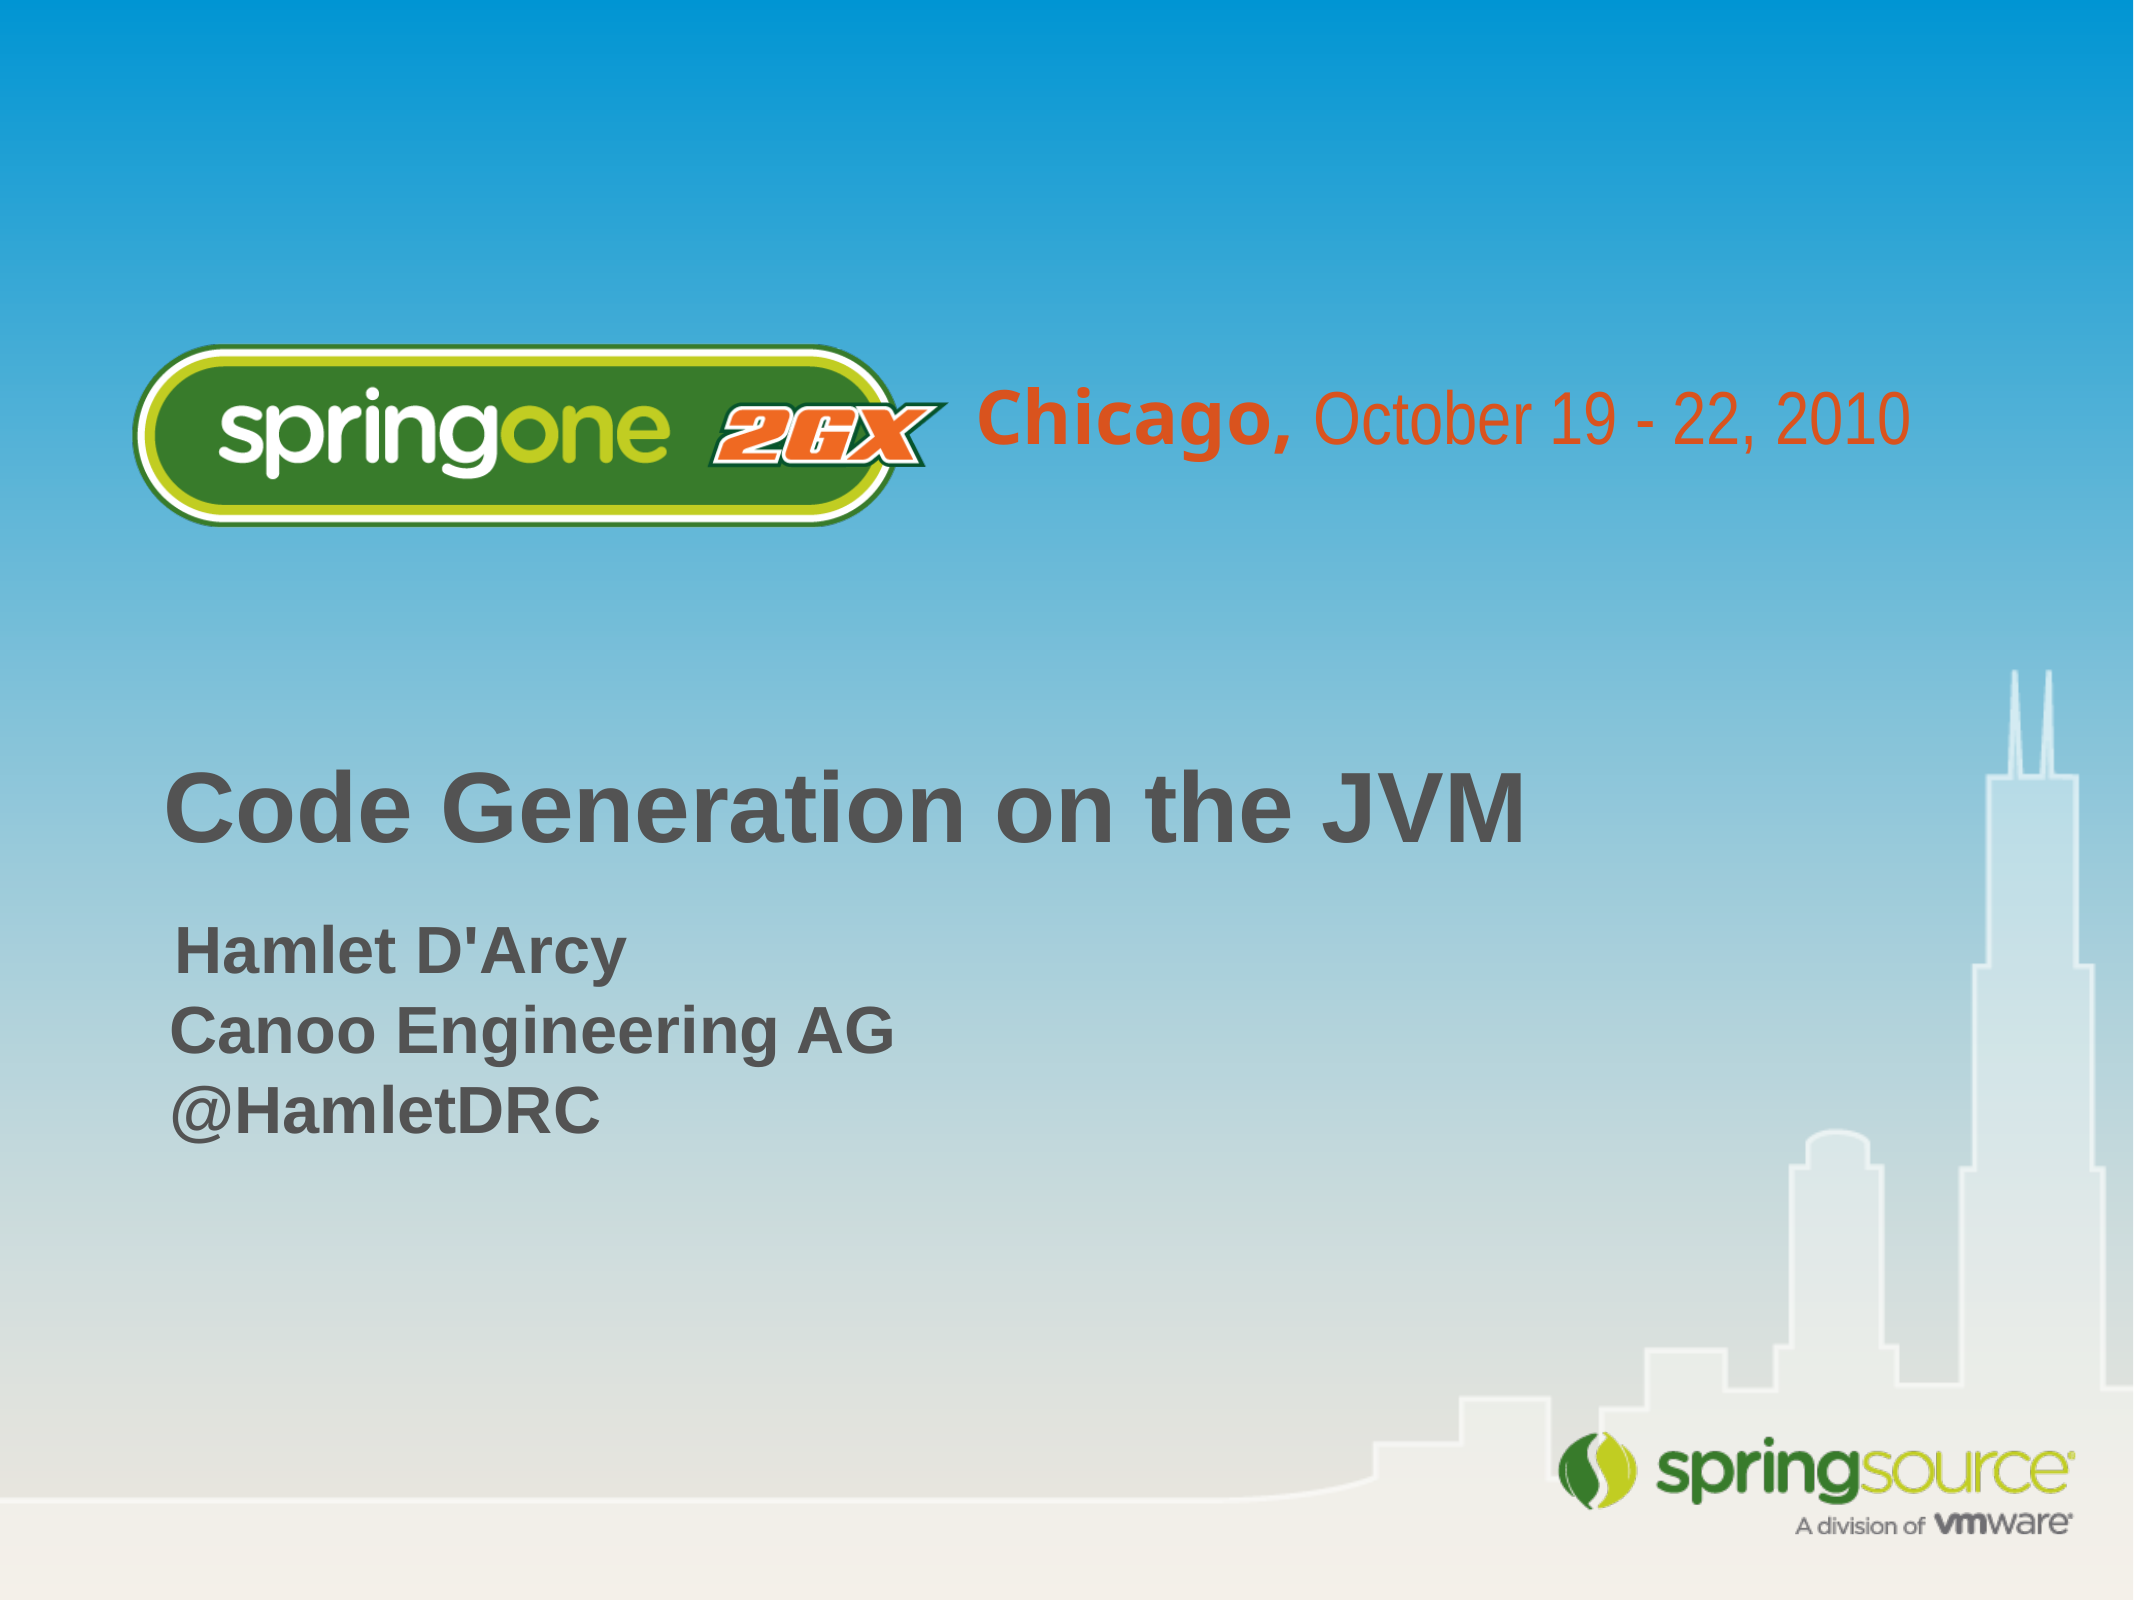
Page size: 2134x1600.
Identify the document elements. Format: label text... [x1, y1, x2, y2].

title Hamlet D'Arcy Canoo Engineering AG @HamletDRC [136, 899, 1674, 1155]
title Code Generation on the JVM [112, 683, 1651, 922]
picture [0, 90, 2134, 1600]
